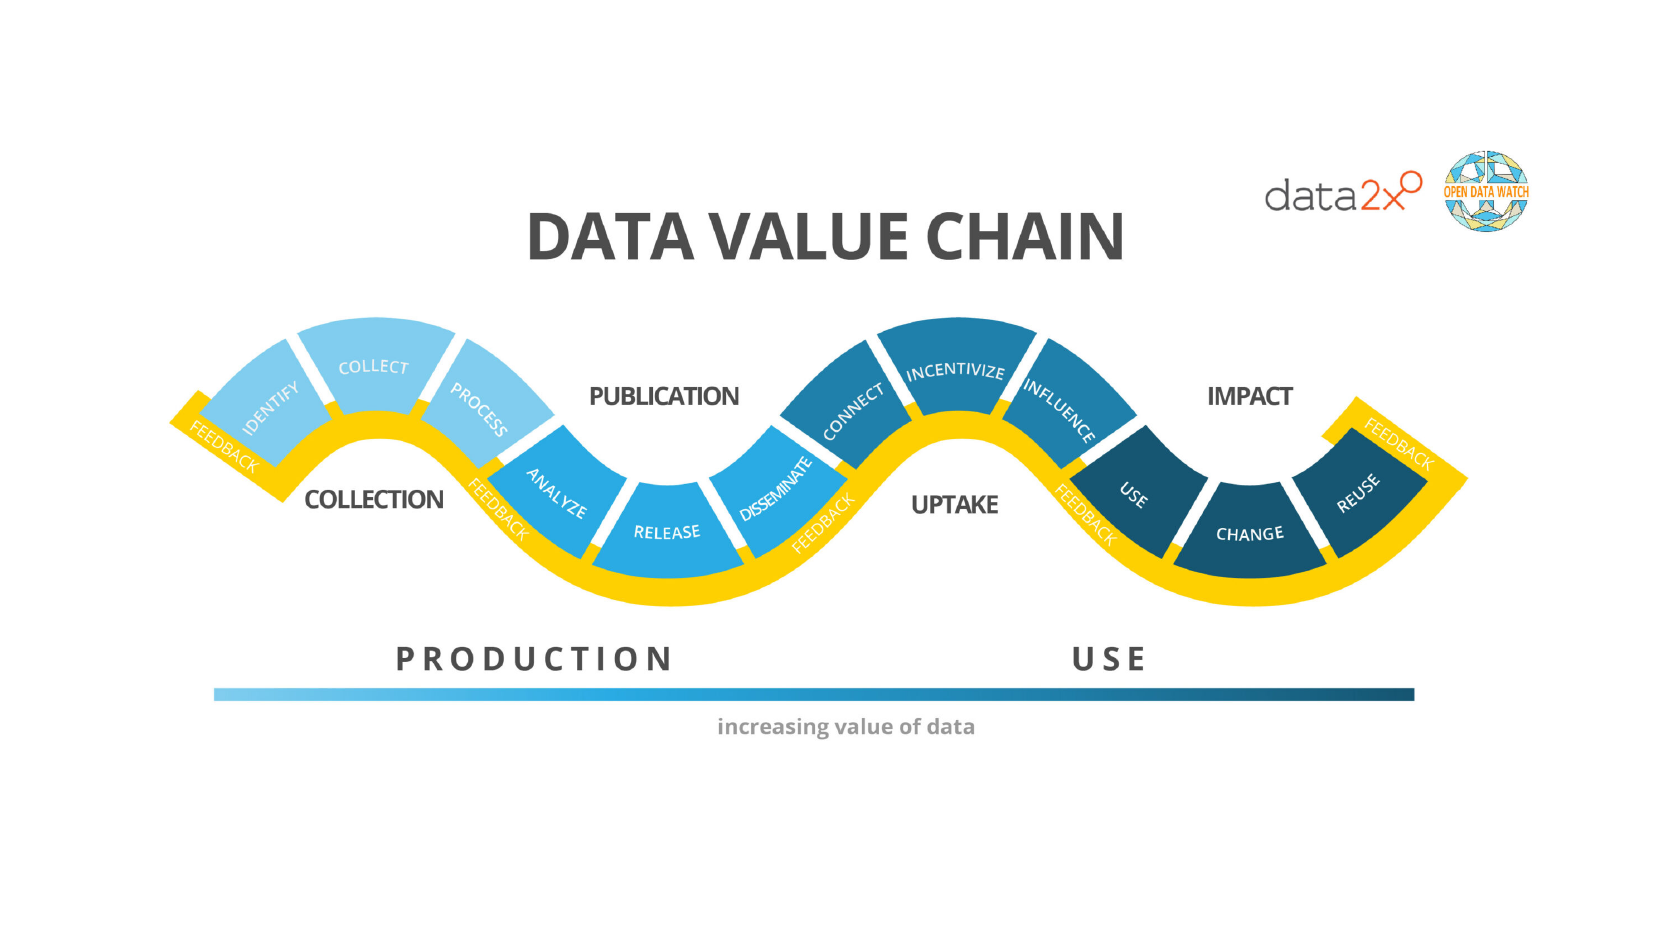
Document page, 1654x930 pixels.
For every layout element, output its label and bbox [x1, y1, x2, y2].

picture [113, 137, 1540, 793]
